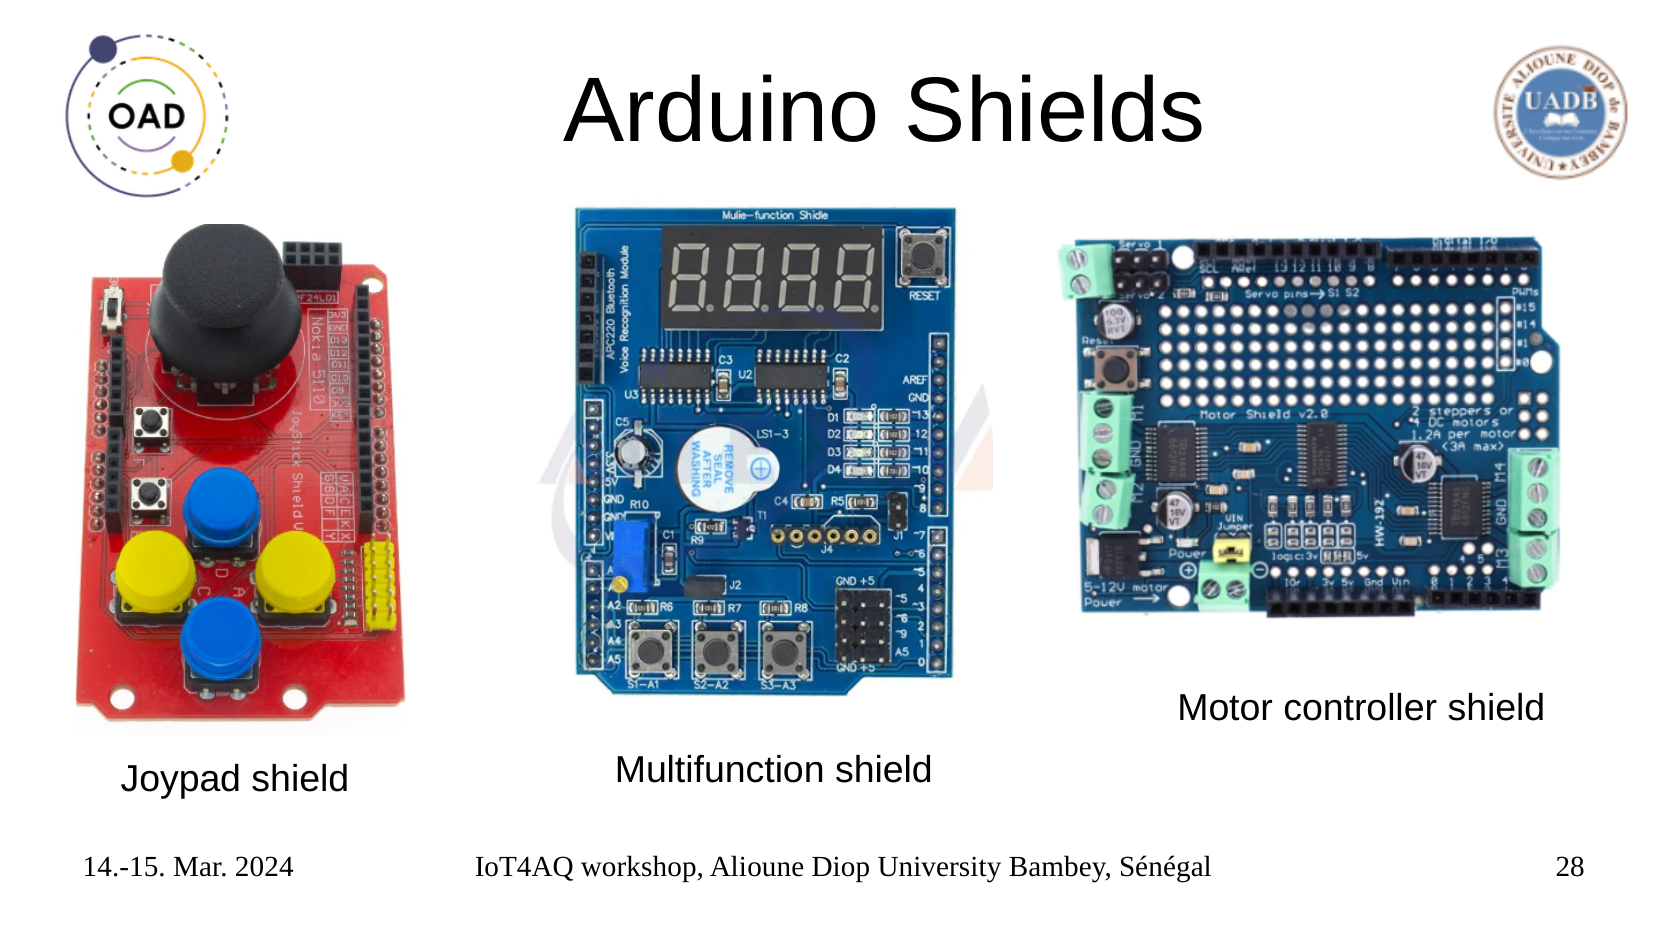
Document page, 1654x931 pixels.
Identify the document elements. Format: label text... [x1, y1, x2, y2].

text_box Motor controller shield [1162, 679, 1561, 736]
text_box Joypad shield [105, 750, 364, 807]
picture [75, 224, 421, 736]
text_box Multifunction shield [600, 740, 948, 798]
picture [525, 195, 993, 713]
picture [25, 20, 263, 218]
title Arduino Shields [301, 32, 1469, 188]
picture [1012, 37, 1641, 680]
